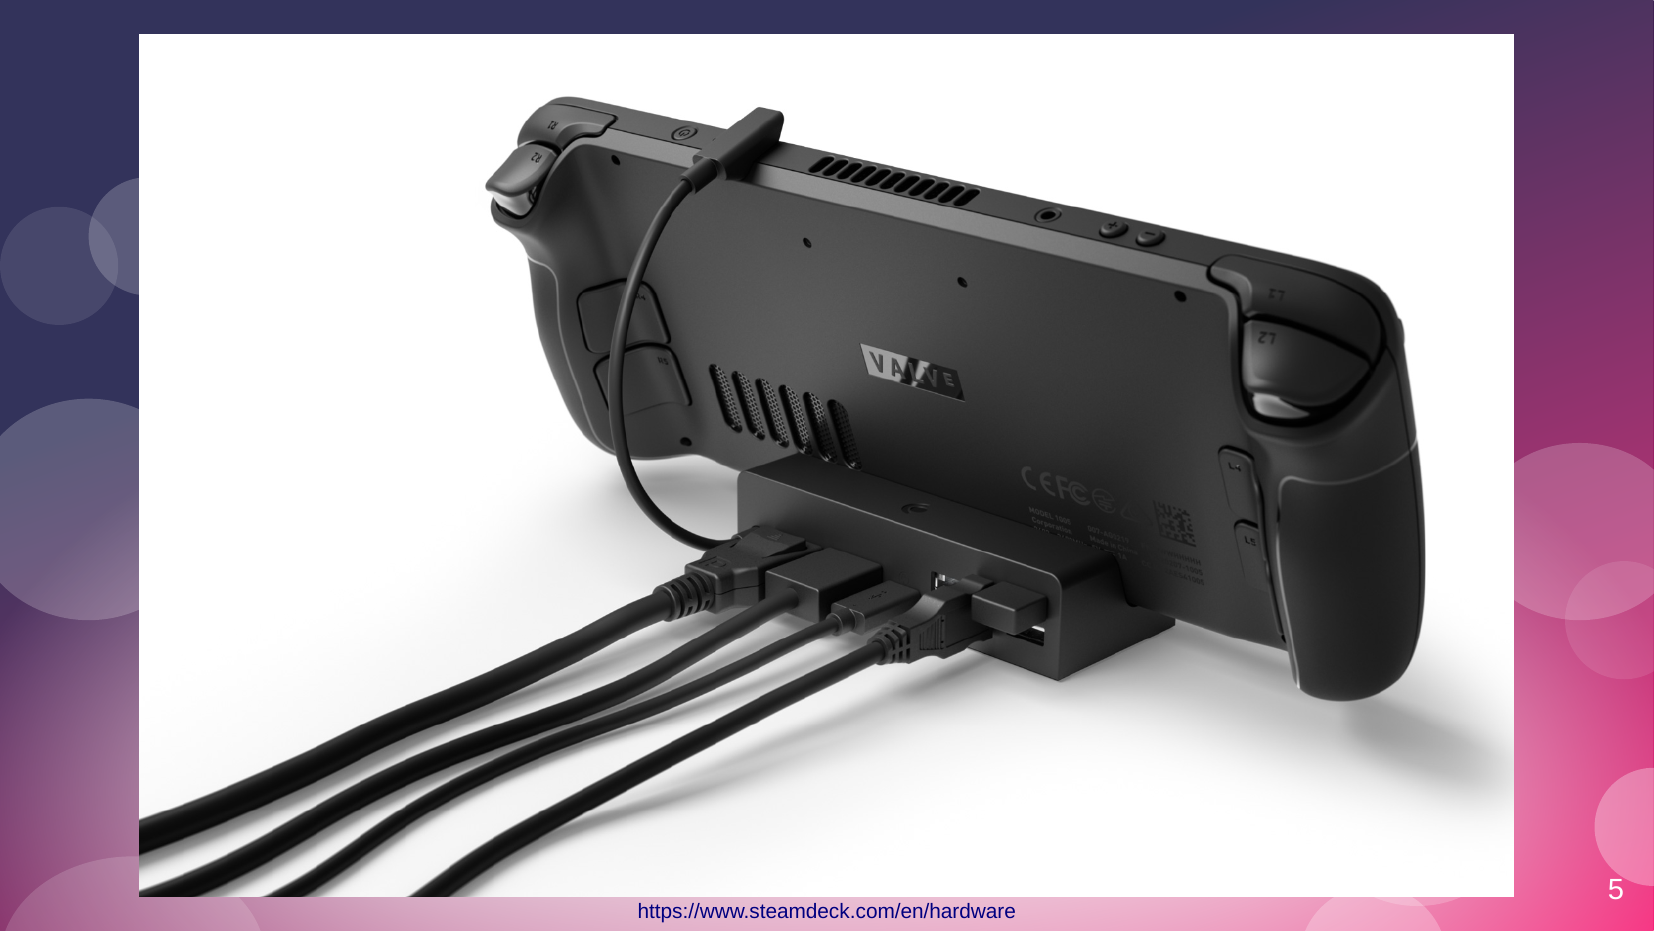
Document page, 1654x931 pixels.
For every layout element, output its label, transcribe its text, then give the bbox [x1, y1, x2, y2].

picture [139, 34, 1514, 897]
text_box https://www.steamdeck.com/en/hardware [565, 897, 1088, 931]
